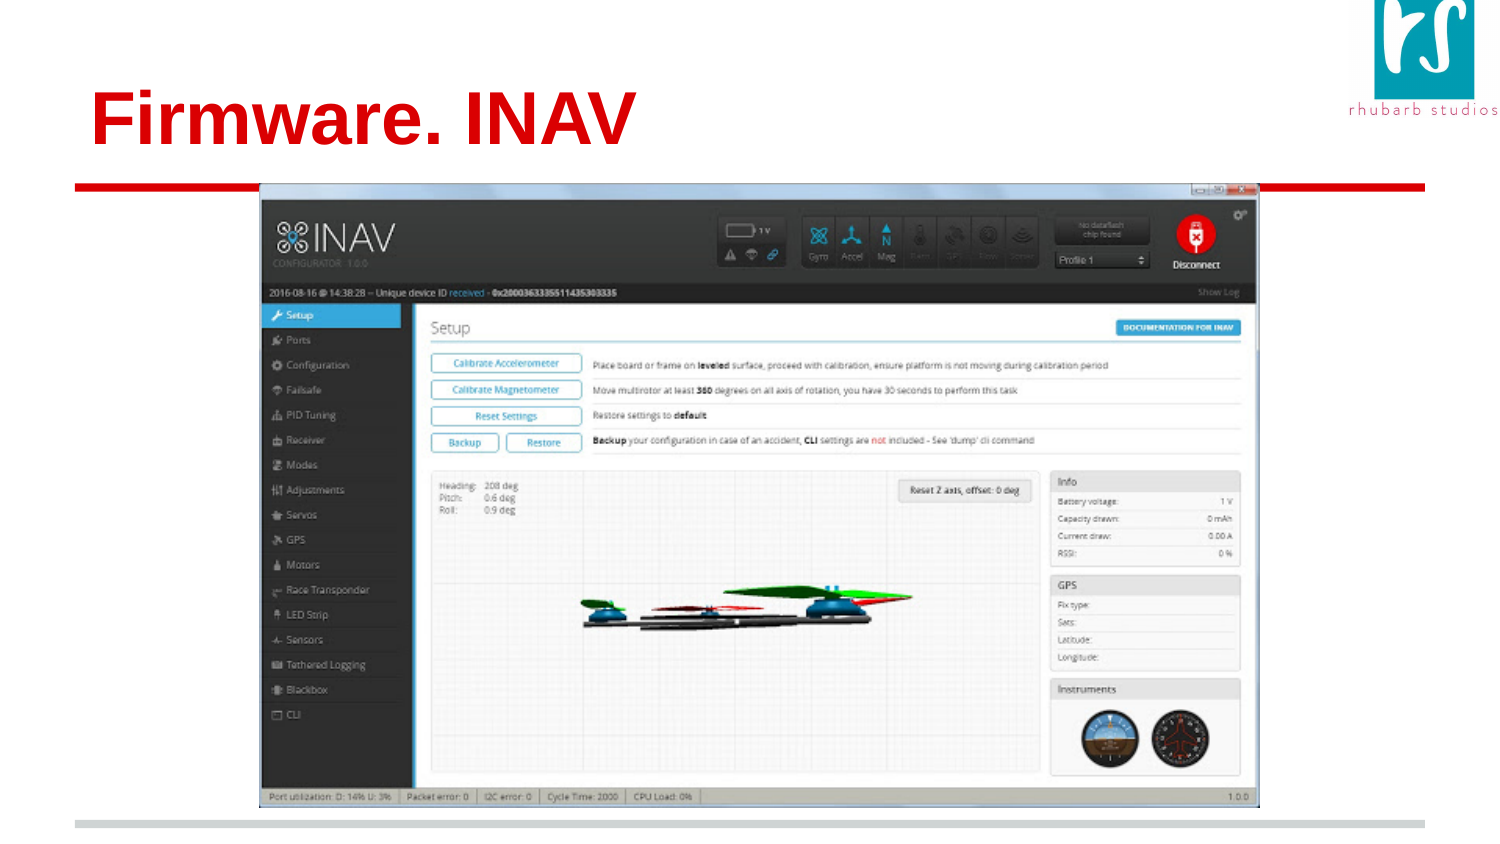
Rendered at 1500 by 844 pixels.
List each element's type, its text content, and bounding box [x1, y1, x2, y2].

picture [1348, 0, 1500, 118]
picture [259, 183, 1260, 808]
title Firmware. INAV [75, 33, 1425, 175]
